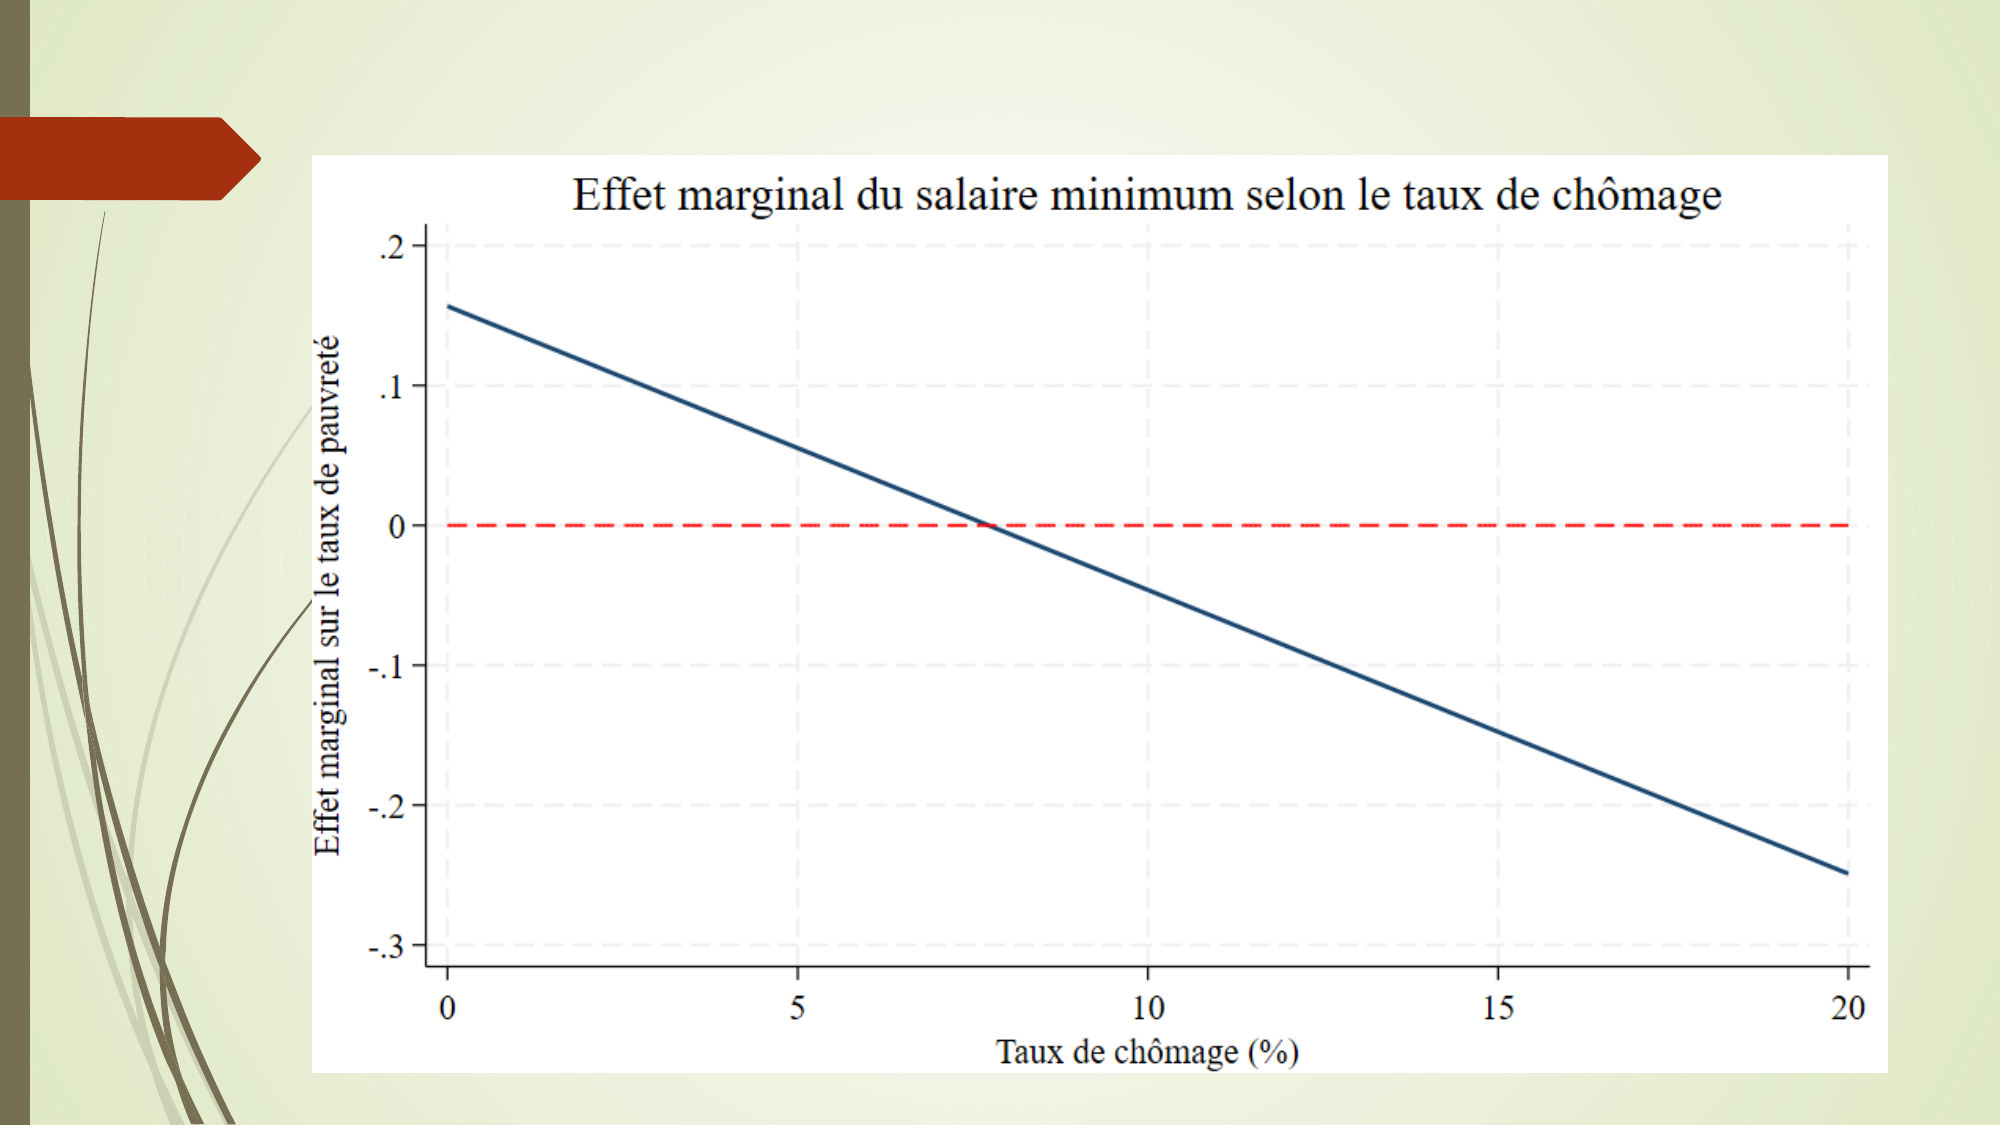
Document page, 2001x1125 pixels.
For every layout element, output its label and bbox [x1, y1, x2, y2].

picture [312, 155, 1888, 1073]
